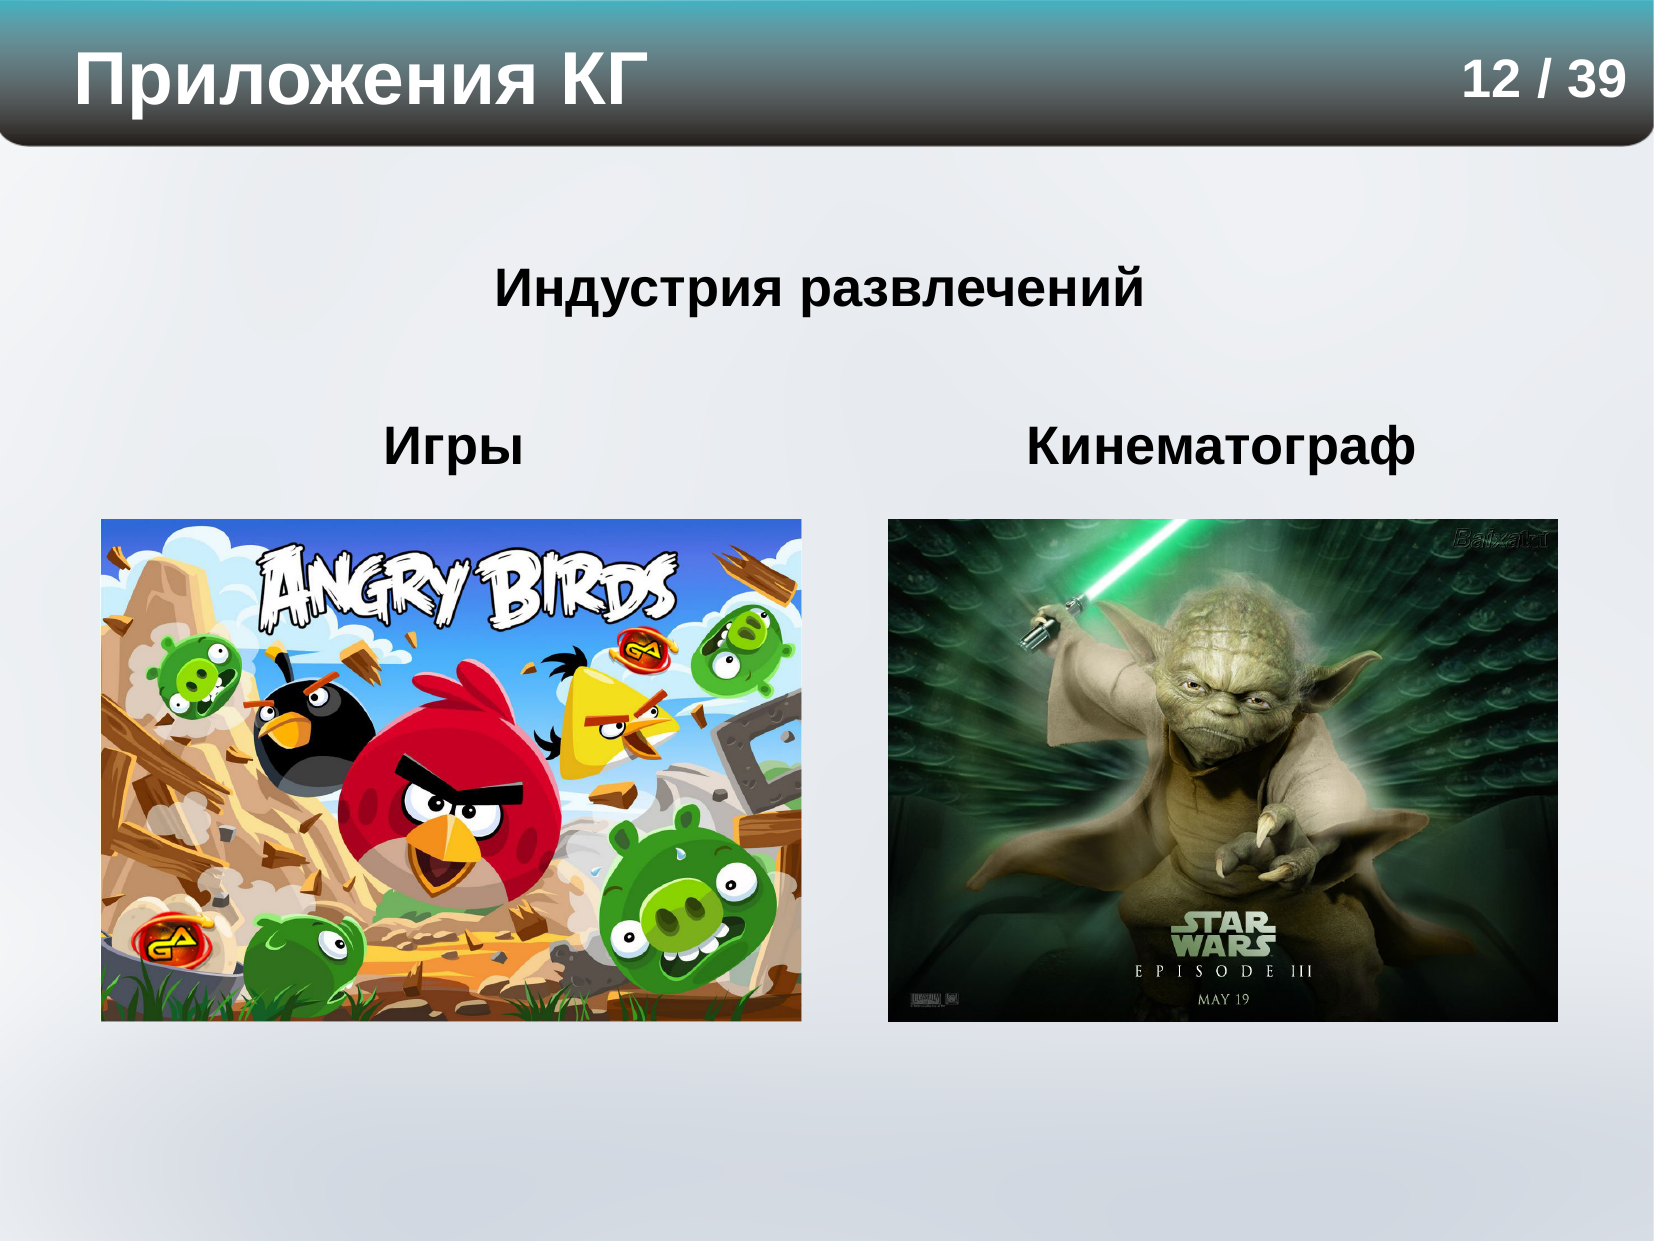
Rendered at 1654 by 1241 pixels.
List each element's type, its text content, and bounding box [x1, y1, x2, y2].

picture [0, 0, 1654, 1241]
text_box <number> / 39 [1446, 41, 1654, 178]
text_box Индустрия развлечений [0, 249, 1648, 326]
text_box Кинематограф [897, 407, 1547, 484]
text_box Игры [100, 407, 809, 484]
text_box Приложения КГ [59, 29, 1241, 129]
